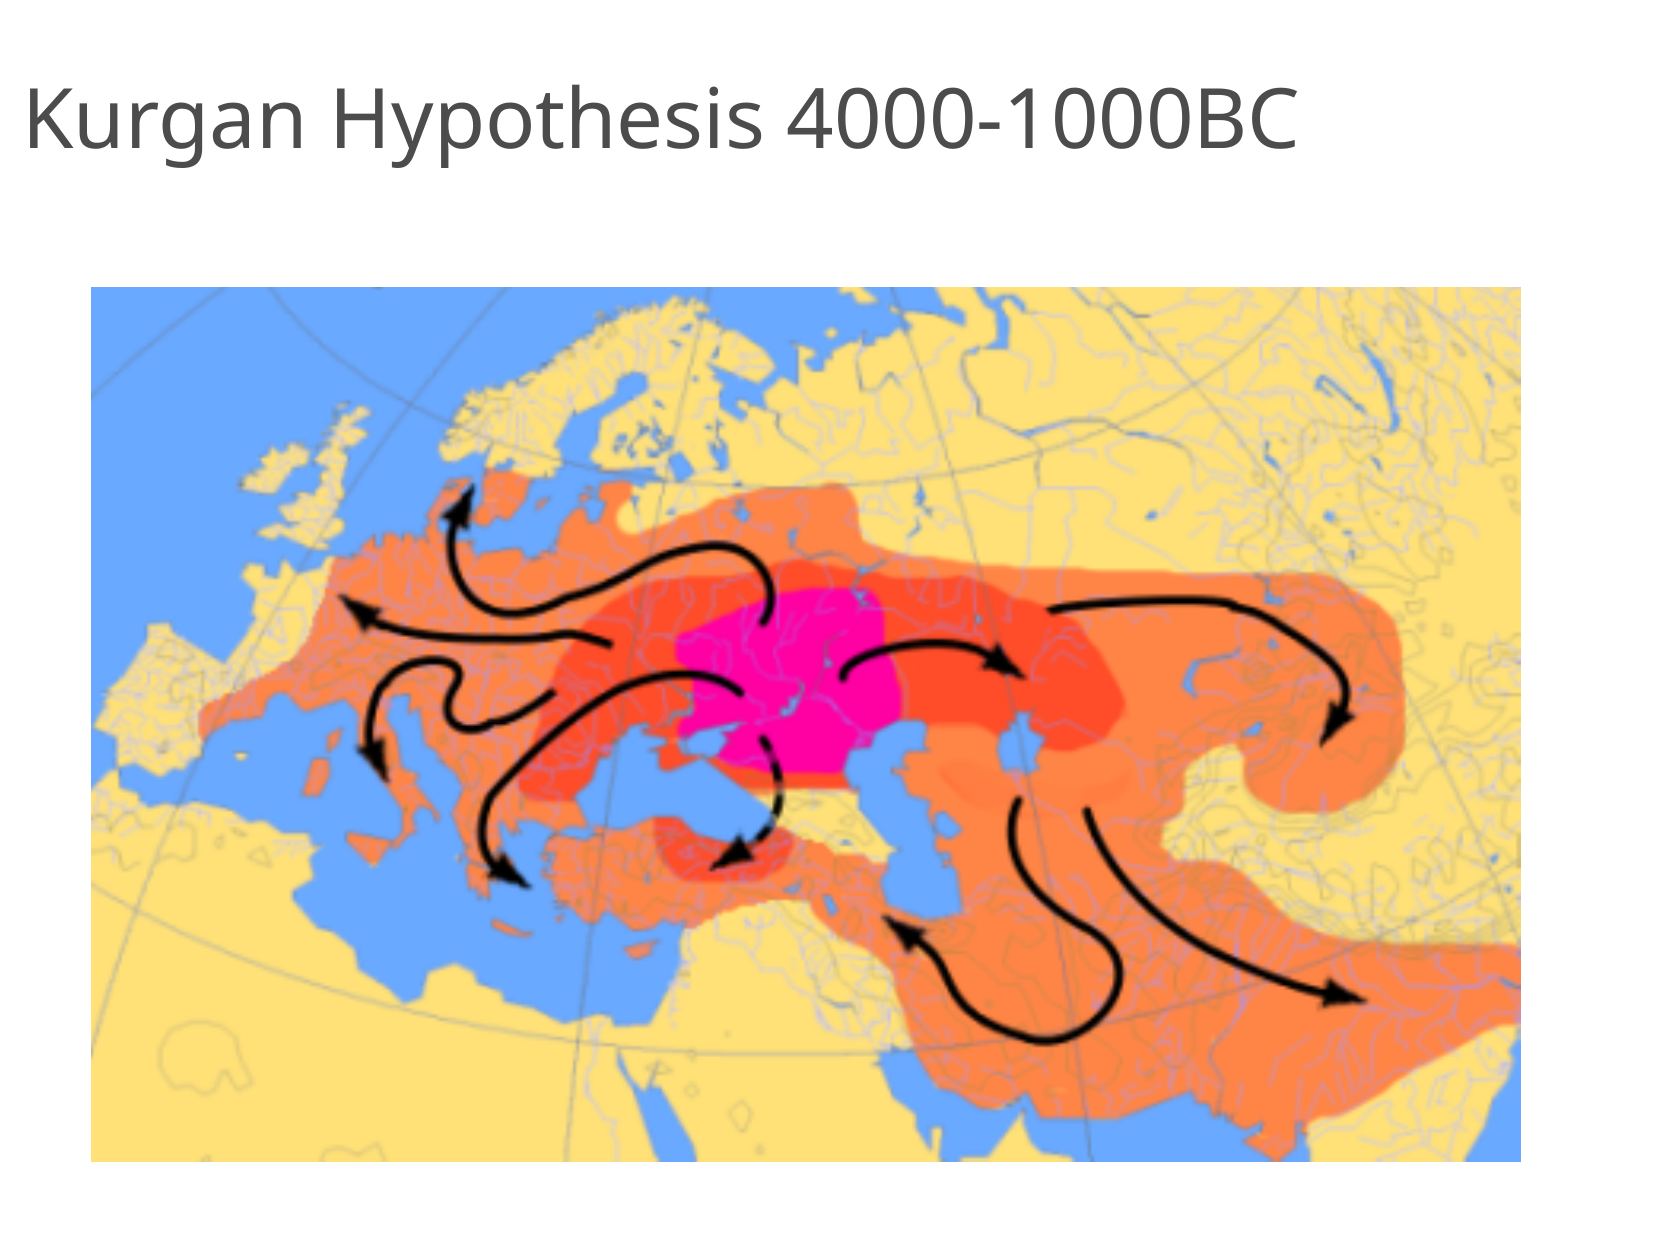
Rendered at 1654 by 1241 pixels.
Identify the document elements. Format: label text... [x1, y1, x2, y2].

title Kurgan Hypothesis 4000-1000BC [22, 26, 1654, 205]
picture [91, 287, 1521, 1162]
